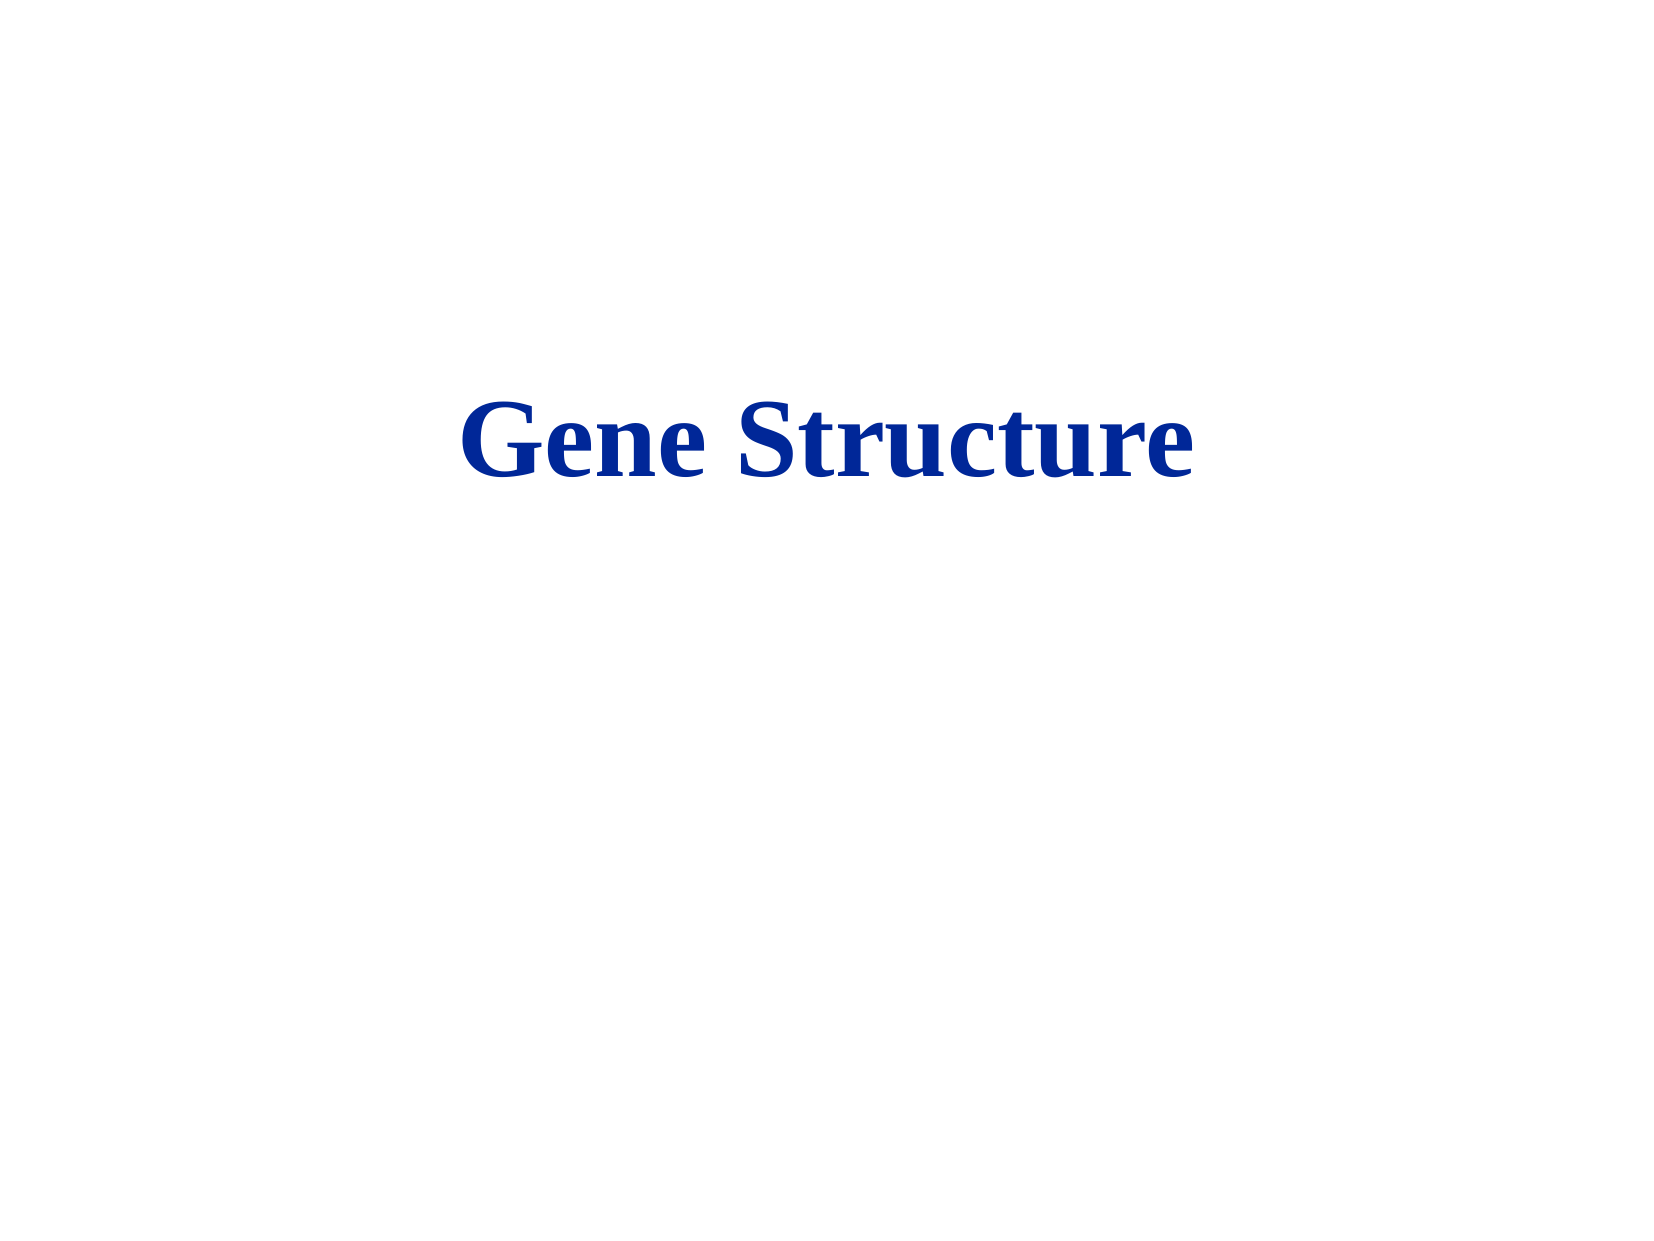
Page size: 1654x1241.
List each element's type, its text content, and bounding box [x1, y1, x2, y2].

title Gene Structure [82, 315, 1571, 563]
